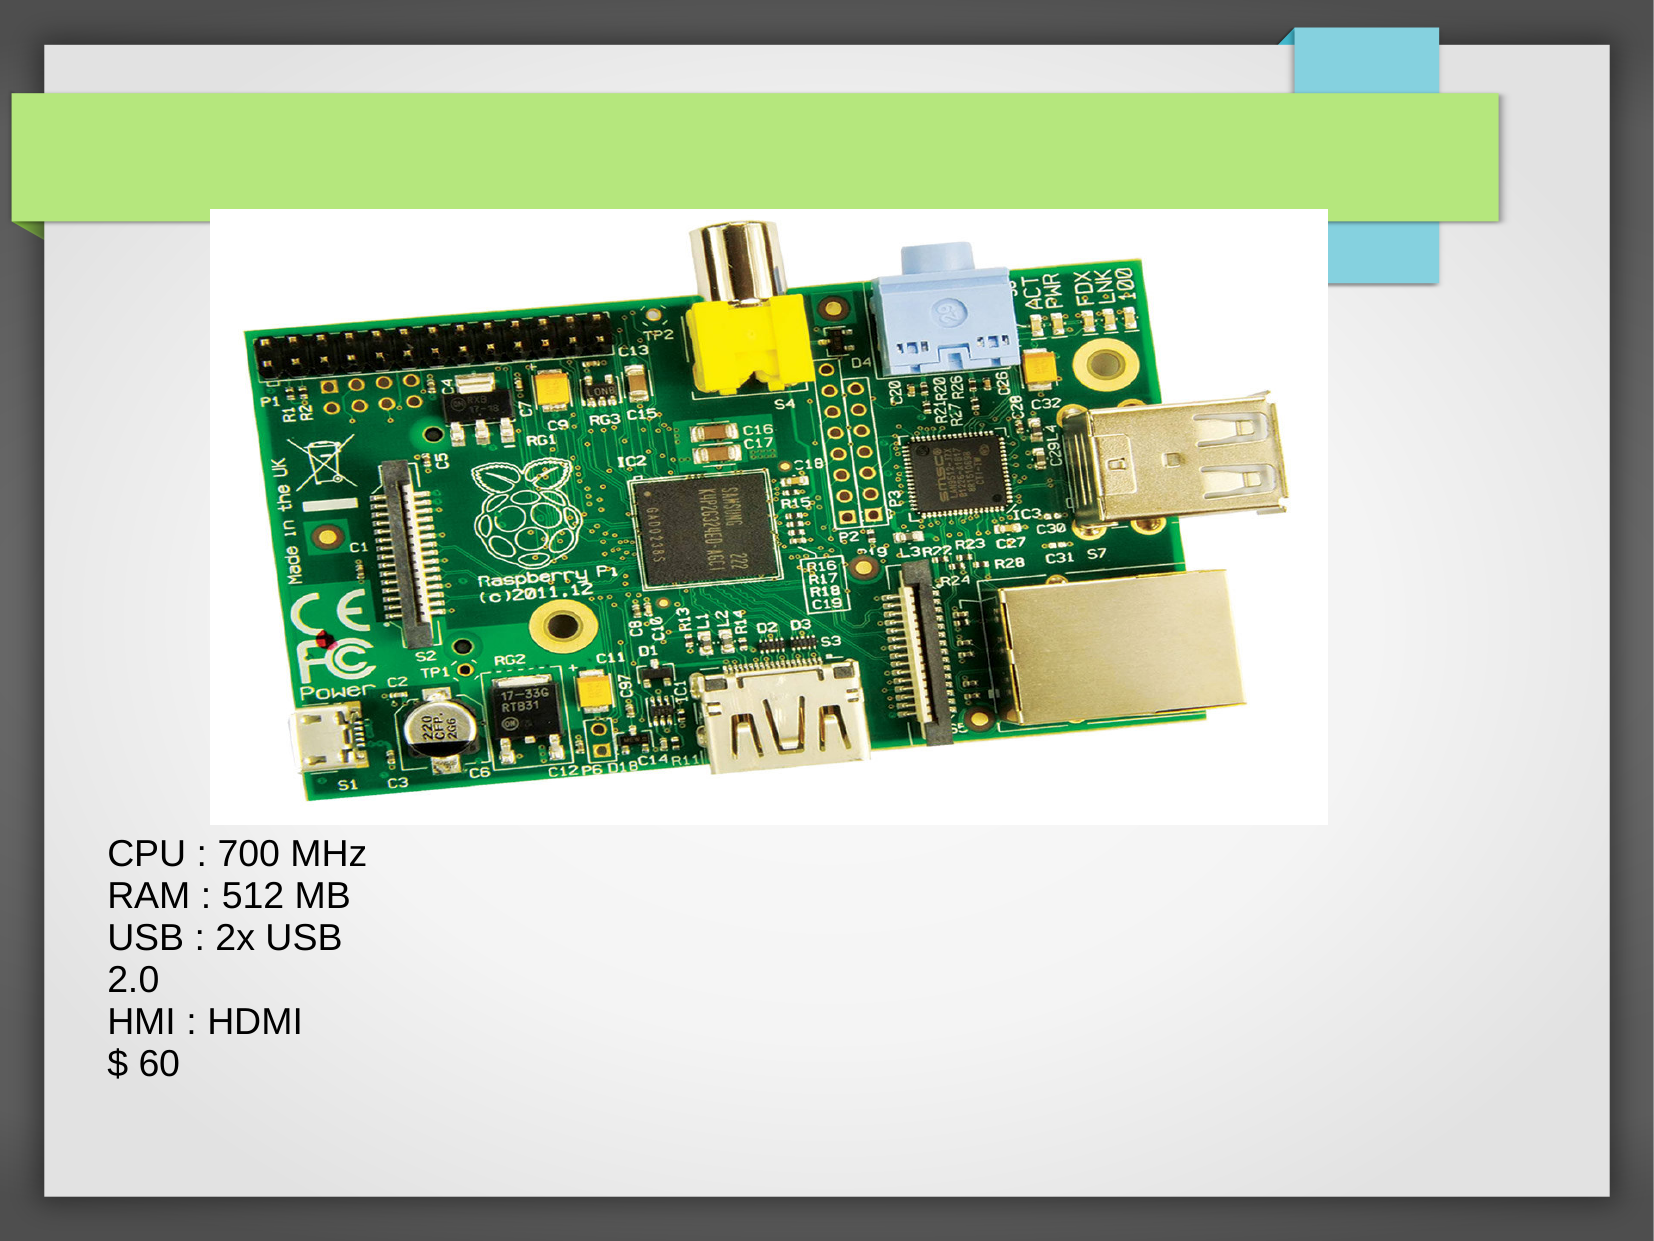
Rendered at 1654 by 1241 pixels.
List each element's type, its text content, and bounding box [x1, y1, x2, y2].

picture [0, 0, 1654, 1241]
text_box CPU : 700 MHz RAM : 512 MB USB : 2x USB 2.0 HMI : HDMI $ 60 [92, 825, 421, 1050]
